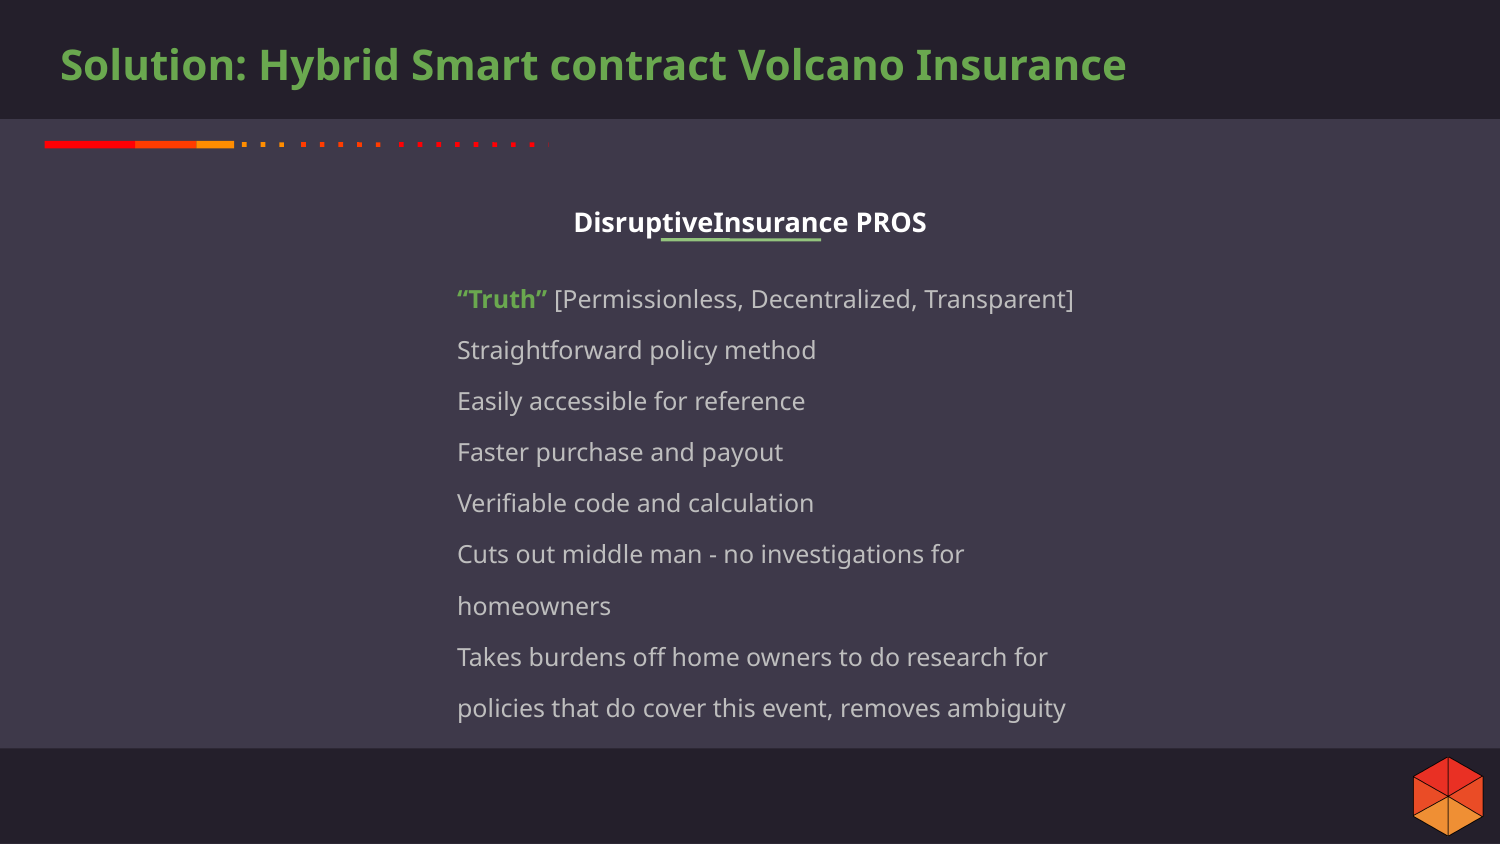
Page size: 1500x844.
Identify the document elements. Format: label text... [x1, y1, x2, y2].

picture [1412, 755, 1484, 837]
list DisruptiveInsurance PROS “Truth” [Permissionless, Decentralized, Transparent] Straightforward policy method Easily accessible for reference Faster purchase and payout Verifiable code and calculation Cuts out middle man - no investigations for homeowners Takes burdens off home owners to do research for policies that do cover this event, removes ambiguity [397, 169, 1103, 747]
title Solution: Hybrid Smart contract Volcano Insurance [45, 20, 1500, 109]
